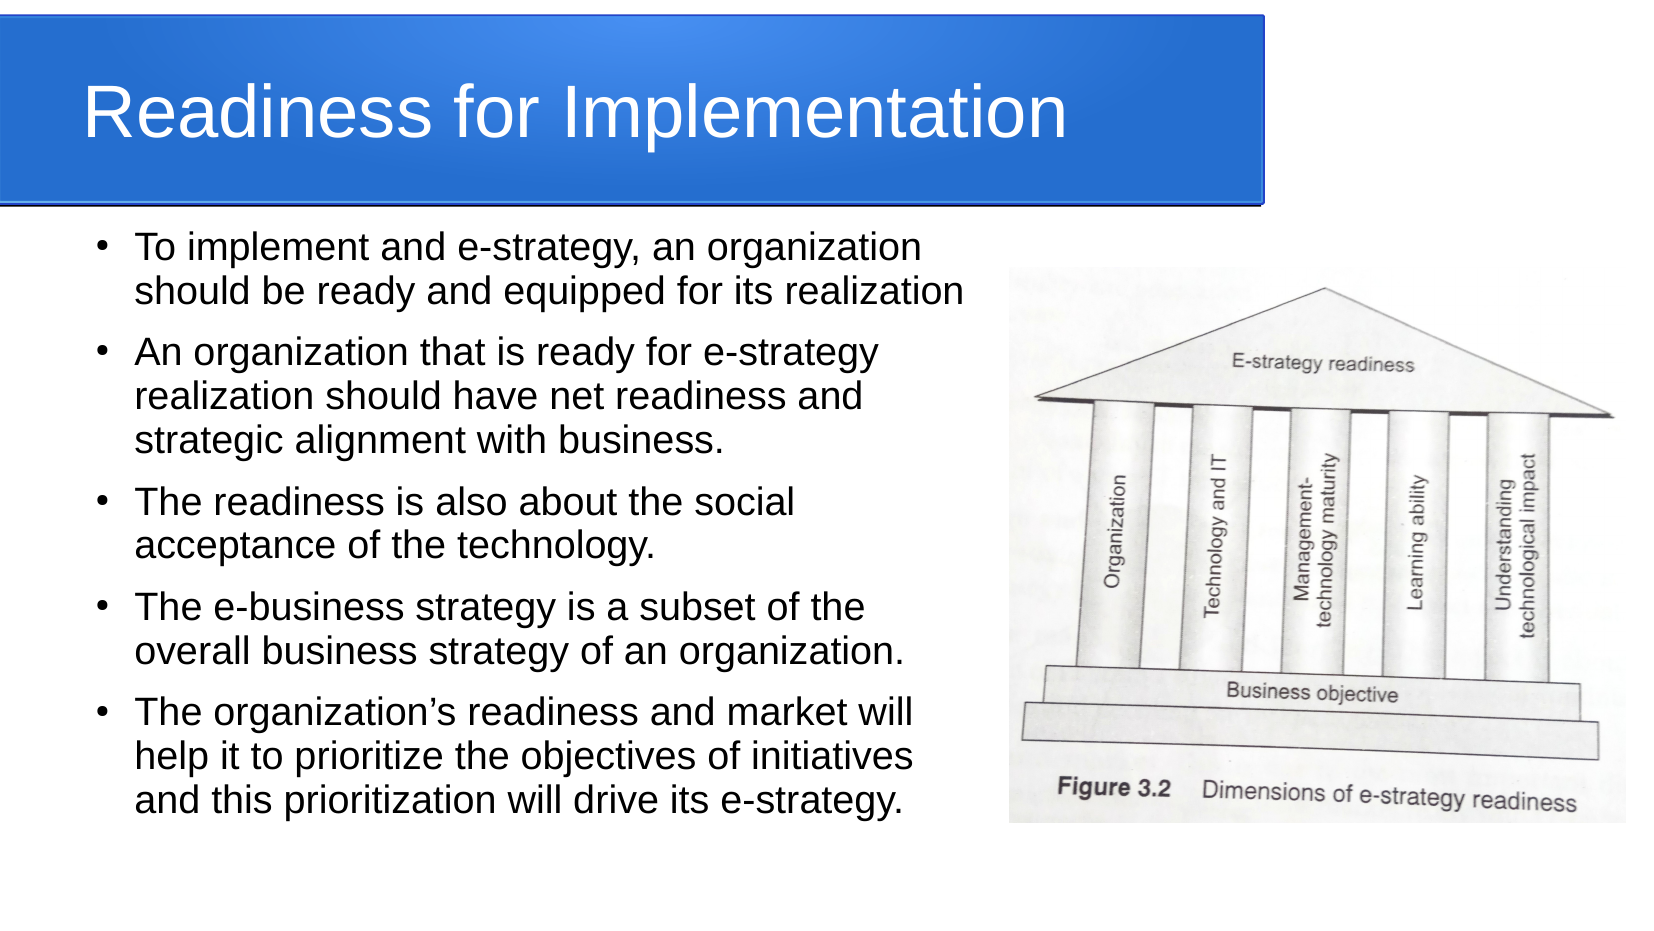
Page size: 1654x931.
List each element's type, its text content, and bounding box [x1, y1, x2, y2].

picture [1009, 267, 1626, 823]
list To implement and e-strategy, an organization should be ready and equipped for its realization An organization that is ready for e-strategy realization should have net readiness and strategic alignment with business. The readiness is also about the social acceptance of the technology. The e-business strategy is a subset of the overall business strategy of an organization. The organization’s readiness and market will help it to prioritize the objectives of initiatives and this prioritization will drive its e-strategy. [82, 224, 976, 871]
title Readiness for Implementation [82, 35, 1235, 189]
